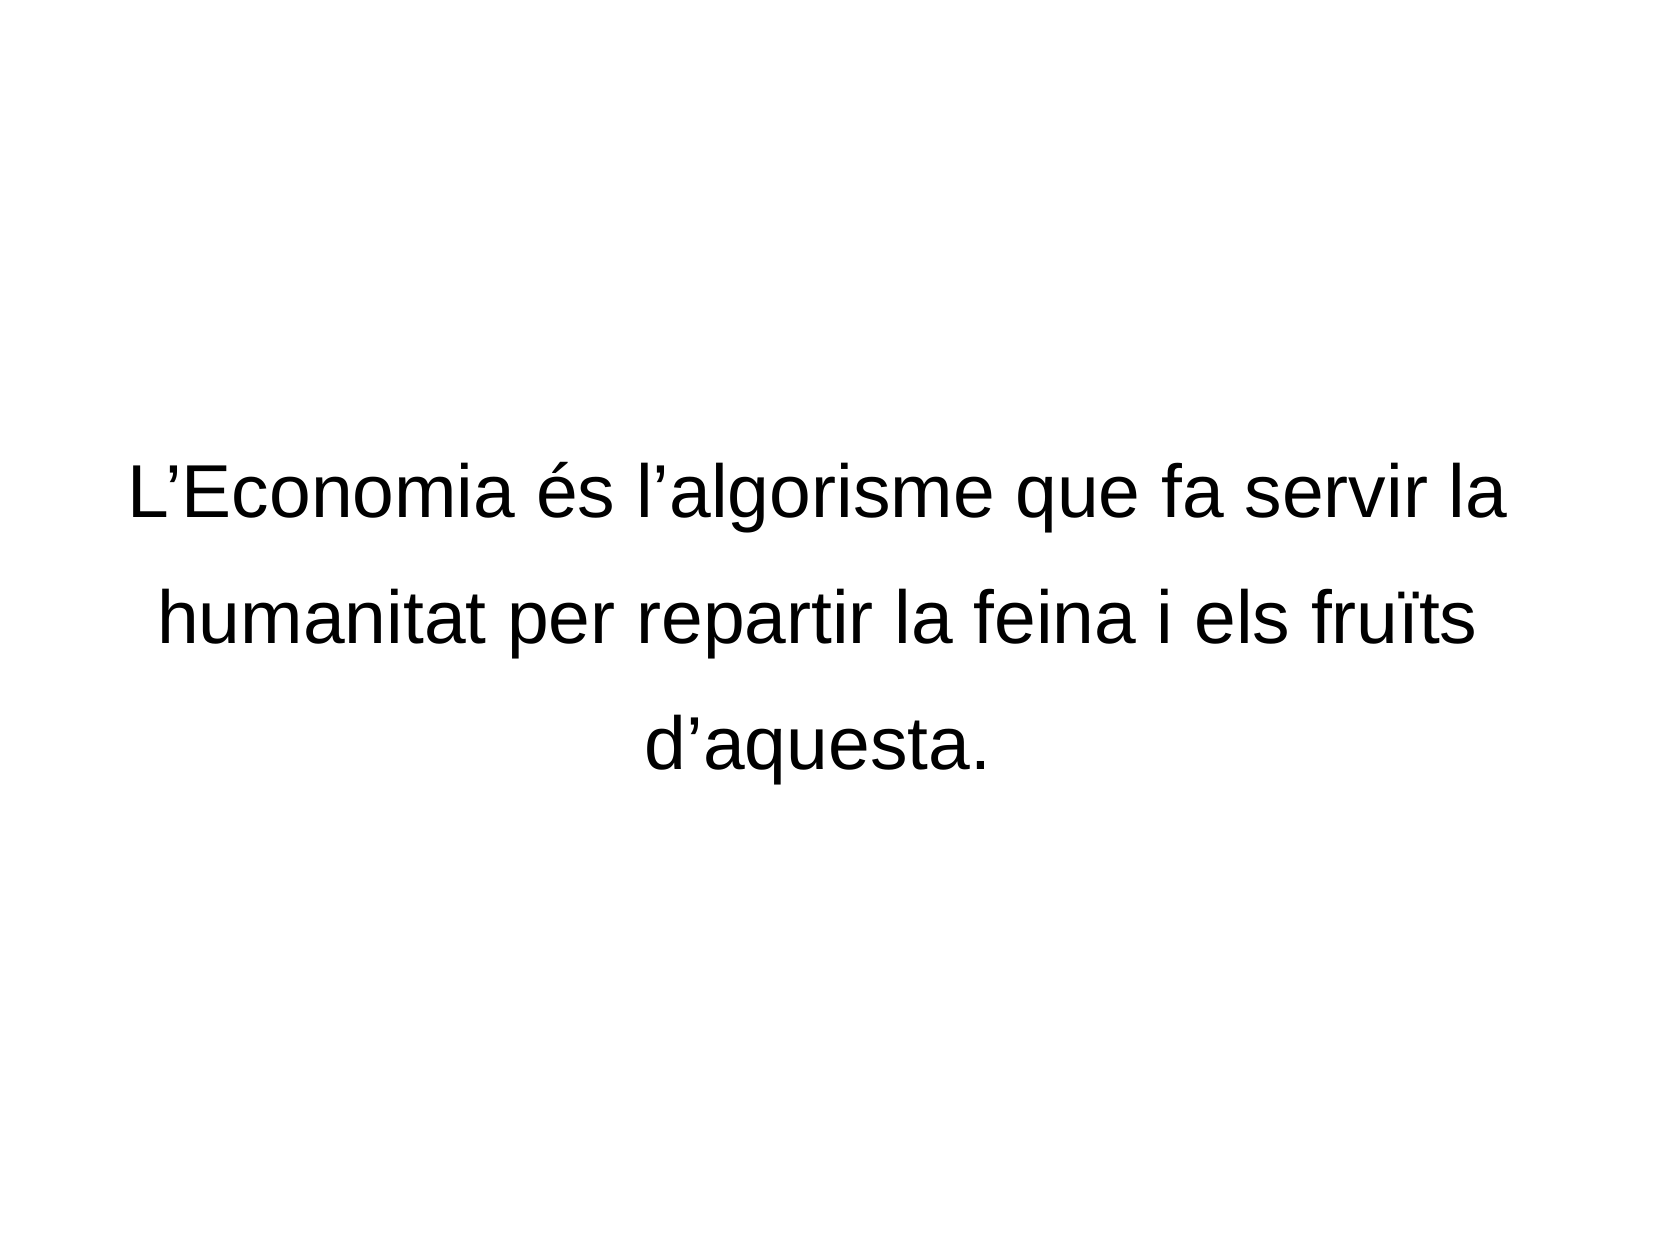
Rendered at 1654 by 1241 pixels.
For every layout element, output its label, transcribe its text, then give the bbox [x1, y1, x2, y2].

subtitle L’Economia és l’algorisme que fa servir la humanitat per repartir la feina i els fruïts d’aquesta. [82, 82, 1554, 1111]
